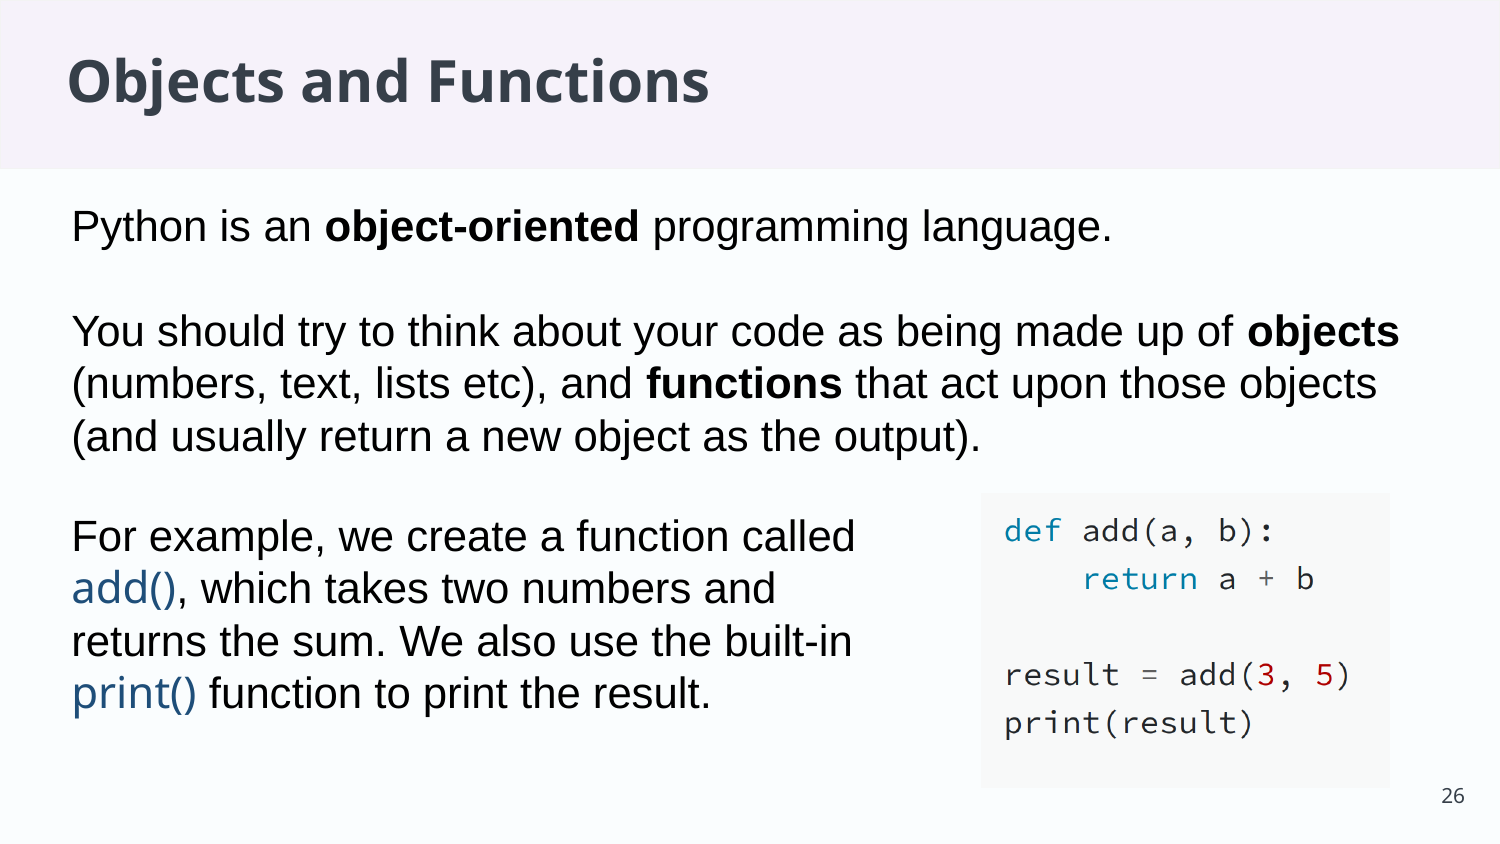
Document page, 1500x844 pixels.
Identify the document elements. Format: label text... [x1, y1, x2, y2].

picture [981, 493, 1390, 788]
text_box Python is an object-oriented programming language. You should try to think about your code as being made up of objects (numbers, text, lists etc), and functions that act upon those objects (and usually return a new object as the output). [56, 182, 1480, 476]
slide_number <number> [1389, 764, 1480, 830]
title Objects and Functions [51, 28, 1390, 141]
text_box For example, we create a function called add(), which takes two numbers and returns the sum. We also use the built-in print() function to print the result. [56, 492, 930, 733]
